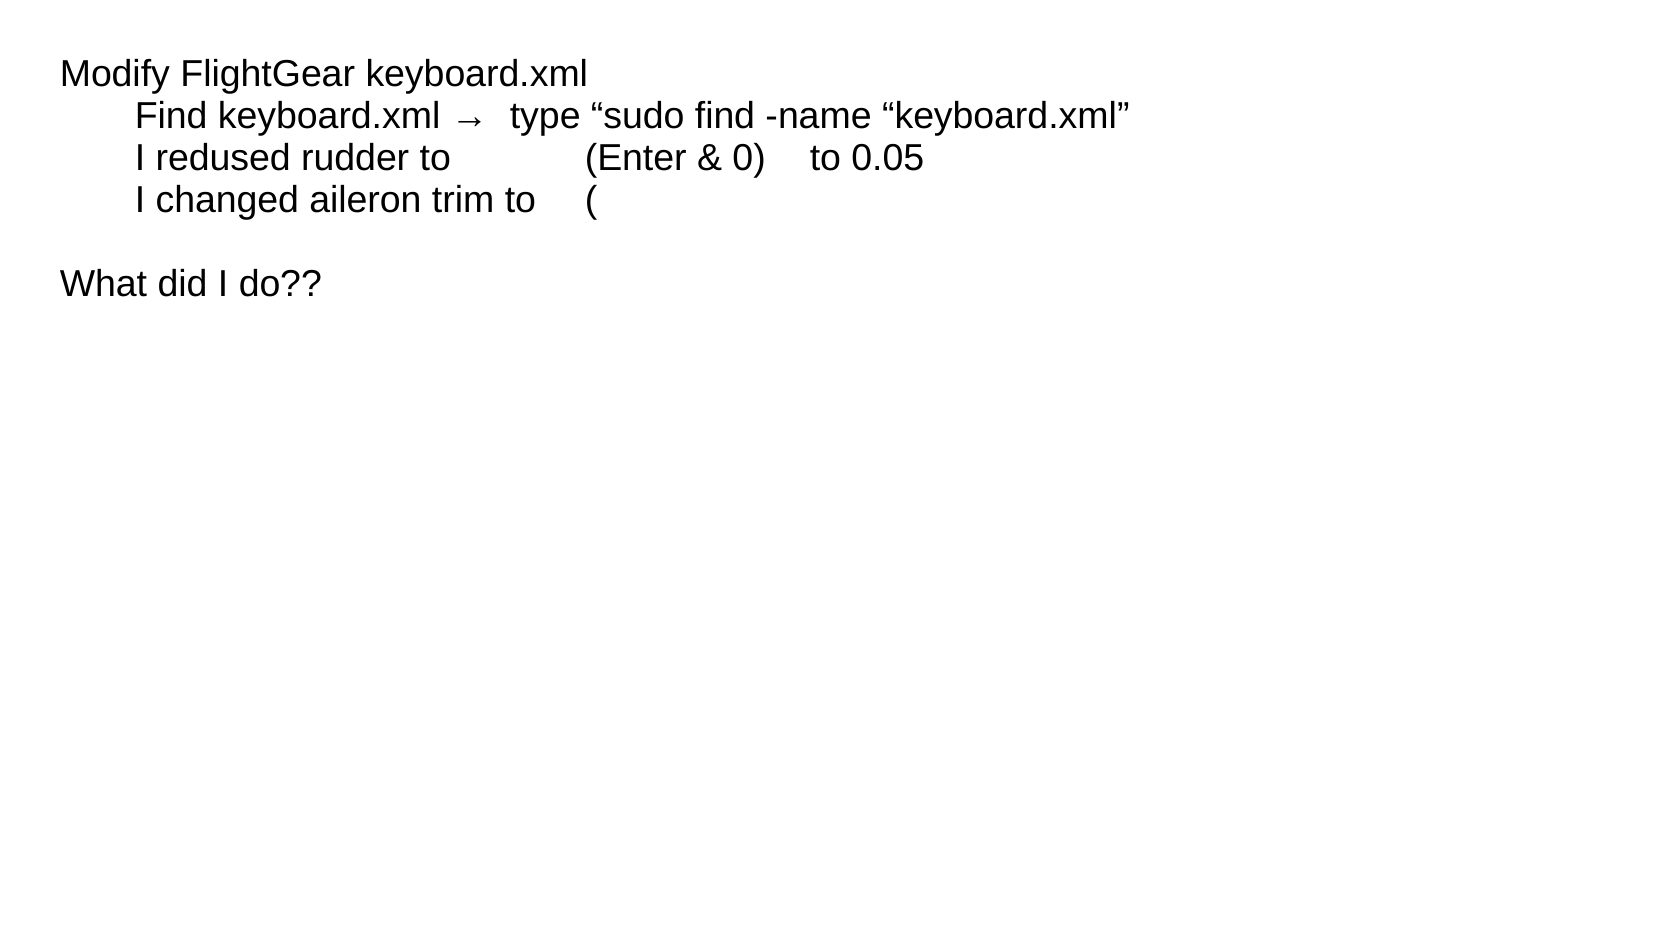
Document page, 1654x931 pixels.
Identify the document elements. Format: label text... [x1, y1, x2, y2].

text_box Modify FlightGear keyboard.xml Find keyboard.xml → type “sudo find -name “keyboard.xml” I redused rudder to (Enter & 0) to 0.05 I changed aileron trim to ( What did I do?? [45, 45, 1621, 354]
